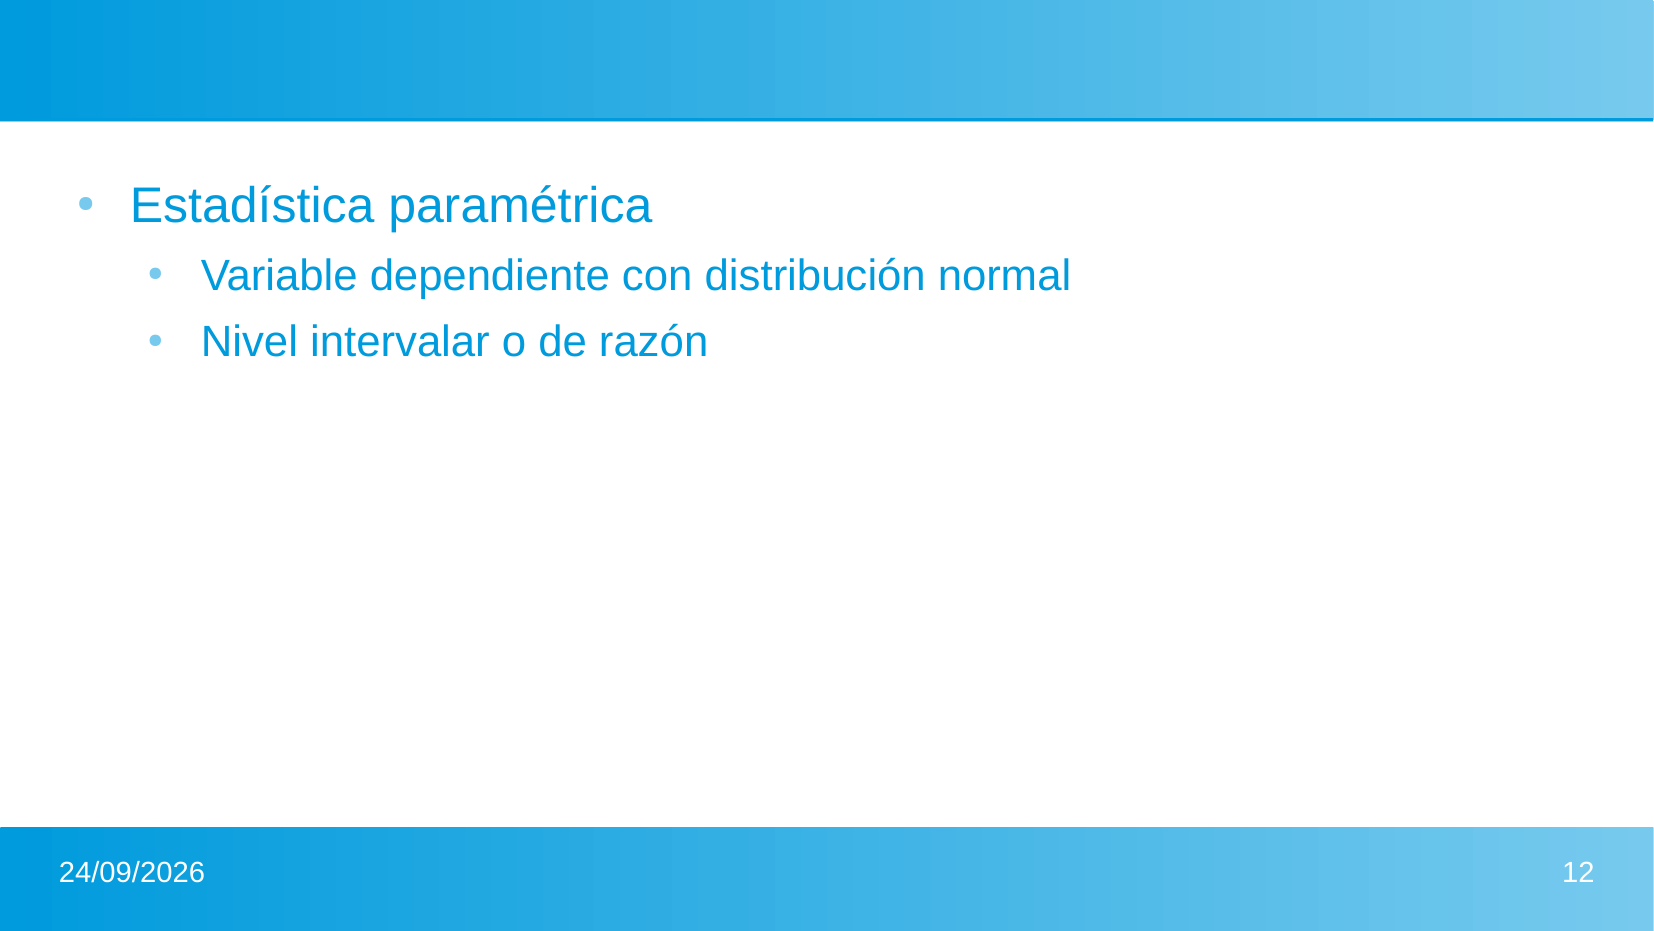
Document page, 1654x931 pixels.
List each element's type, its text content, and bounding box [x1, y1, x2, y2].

list Estadística paramétrica Variable dependiente con distribución normal Nivel intervalar o de razón [59, 177, 1595, 768]
